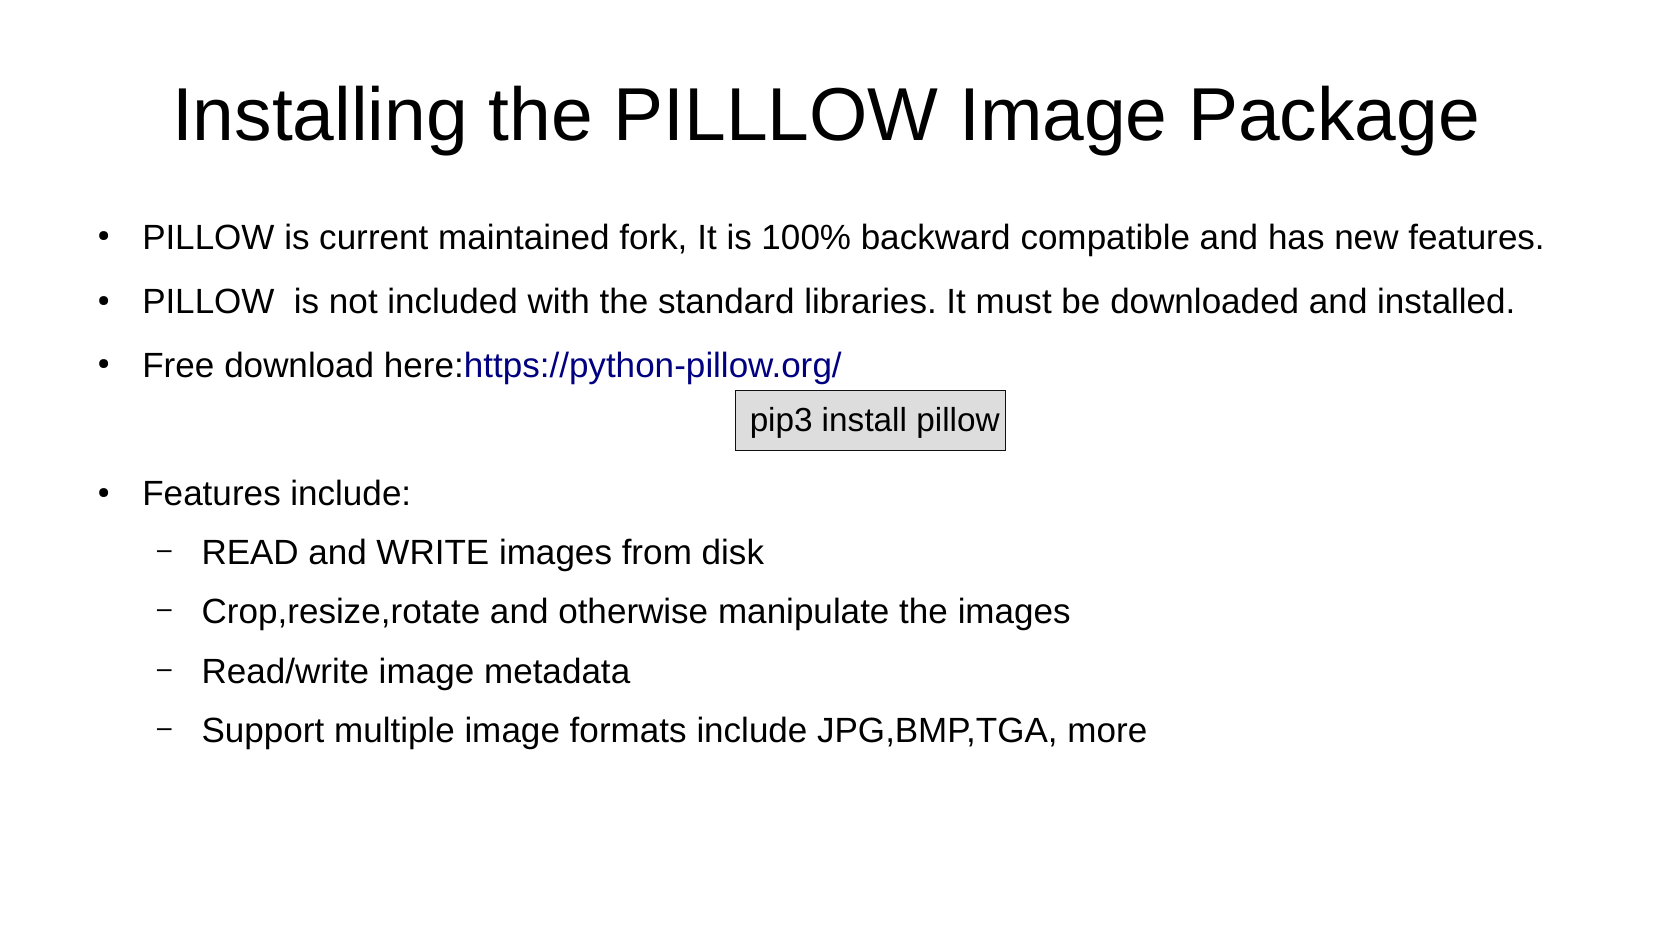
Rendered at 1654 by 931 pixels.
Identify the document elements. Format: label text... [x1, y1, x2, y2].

text_box pip3 install pillow [735, 390, 1006, 451]
list PILLOW is current maintained fork, It is 100% backward compatible and has new features. PILLOW is not included with the standard libraries. It must be downloaded and installed. Free download here:https://python-pillow.org/ Features include: READ and WRITE images from disk Crop,resize,rotate and otherwise manipulate the images Read/write image metadata Support multiple image formats include JPG,BMP,TGA, more [82, 217, 1571, 758]
title Installing the PILLLOW Image Package [82, 37, 1571, 193]
